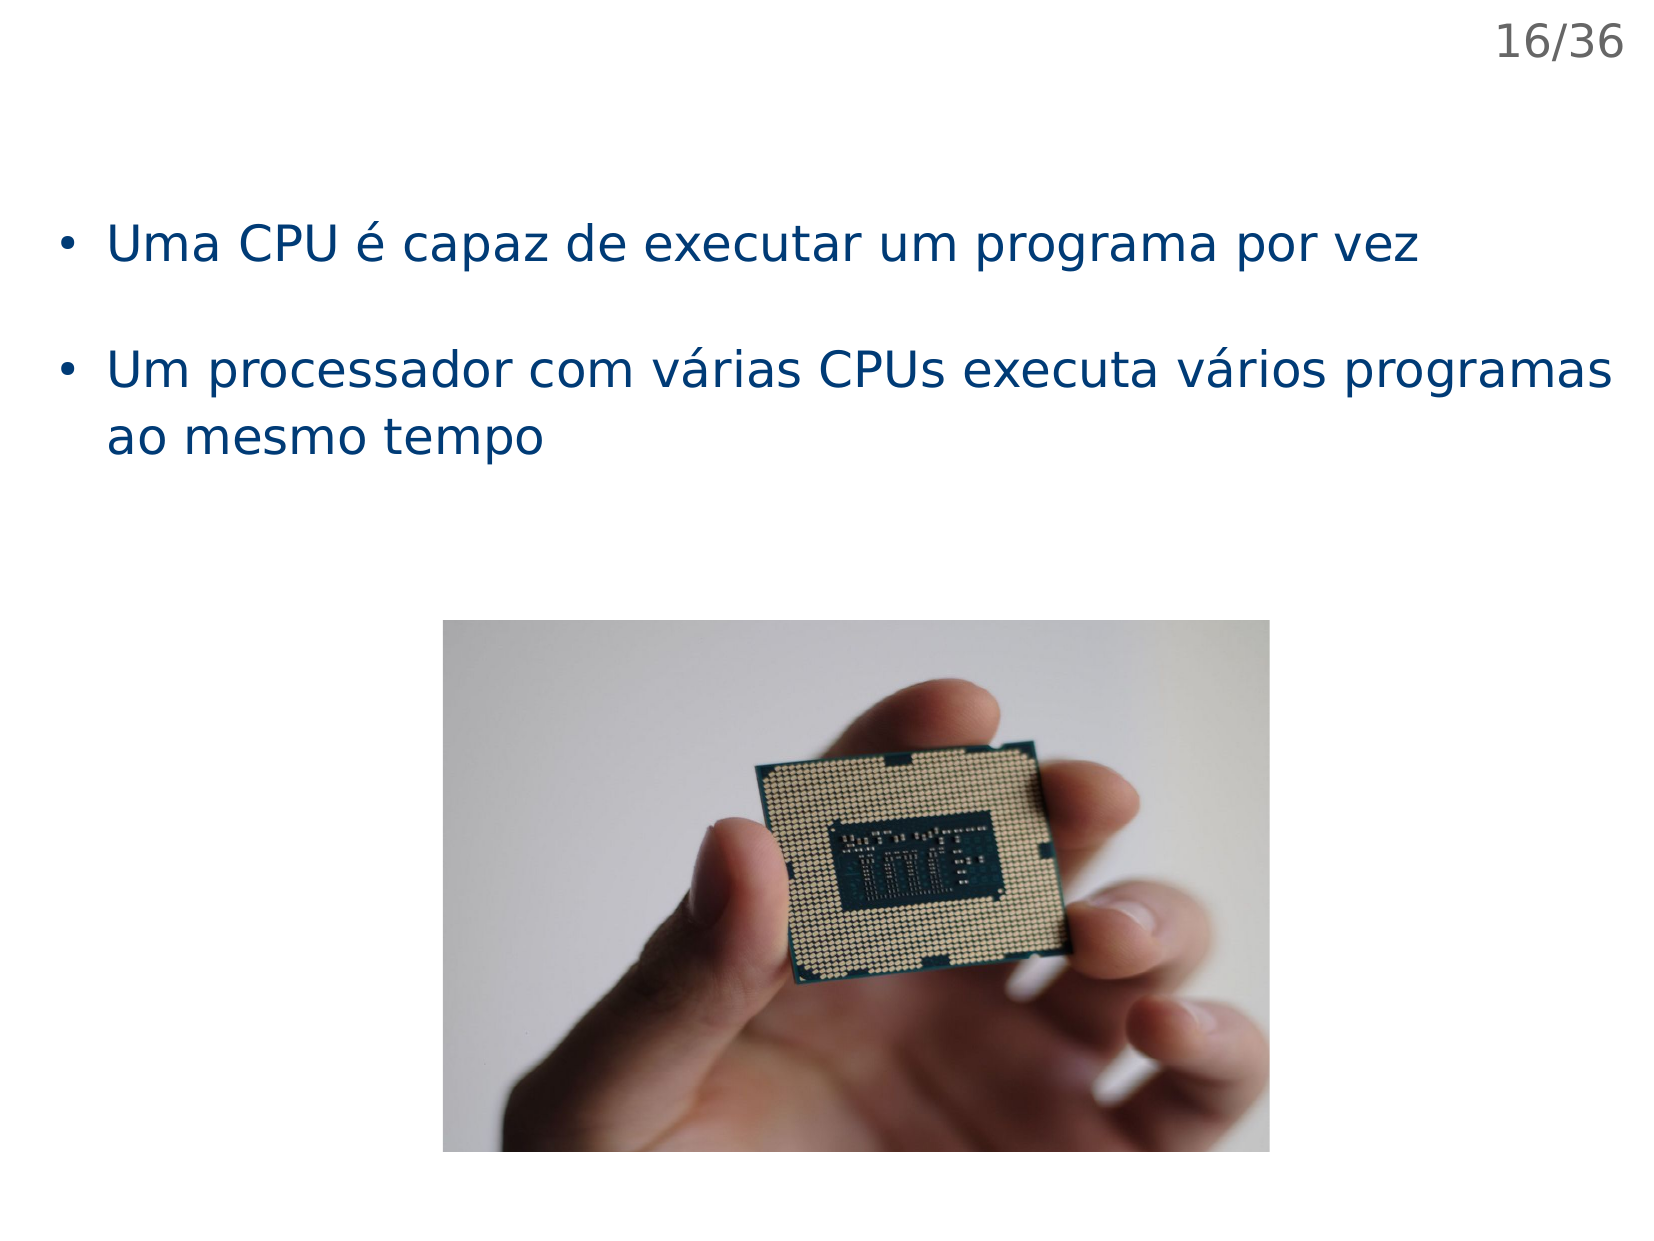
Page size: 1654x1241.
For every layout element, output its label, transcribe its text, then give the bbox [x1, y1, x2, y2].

list Uma CPU é capaz de executar um programa por vez Um processador com várias CPUs executa vários programas ao mesmo tempo [59, 206, 1625, 1211]
picture [442, 620, 1270, 1152]
